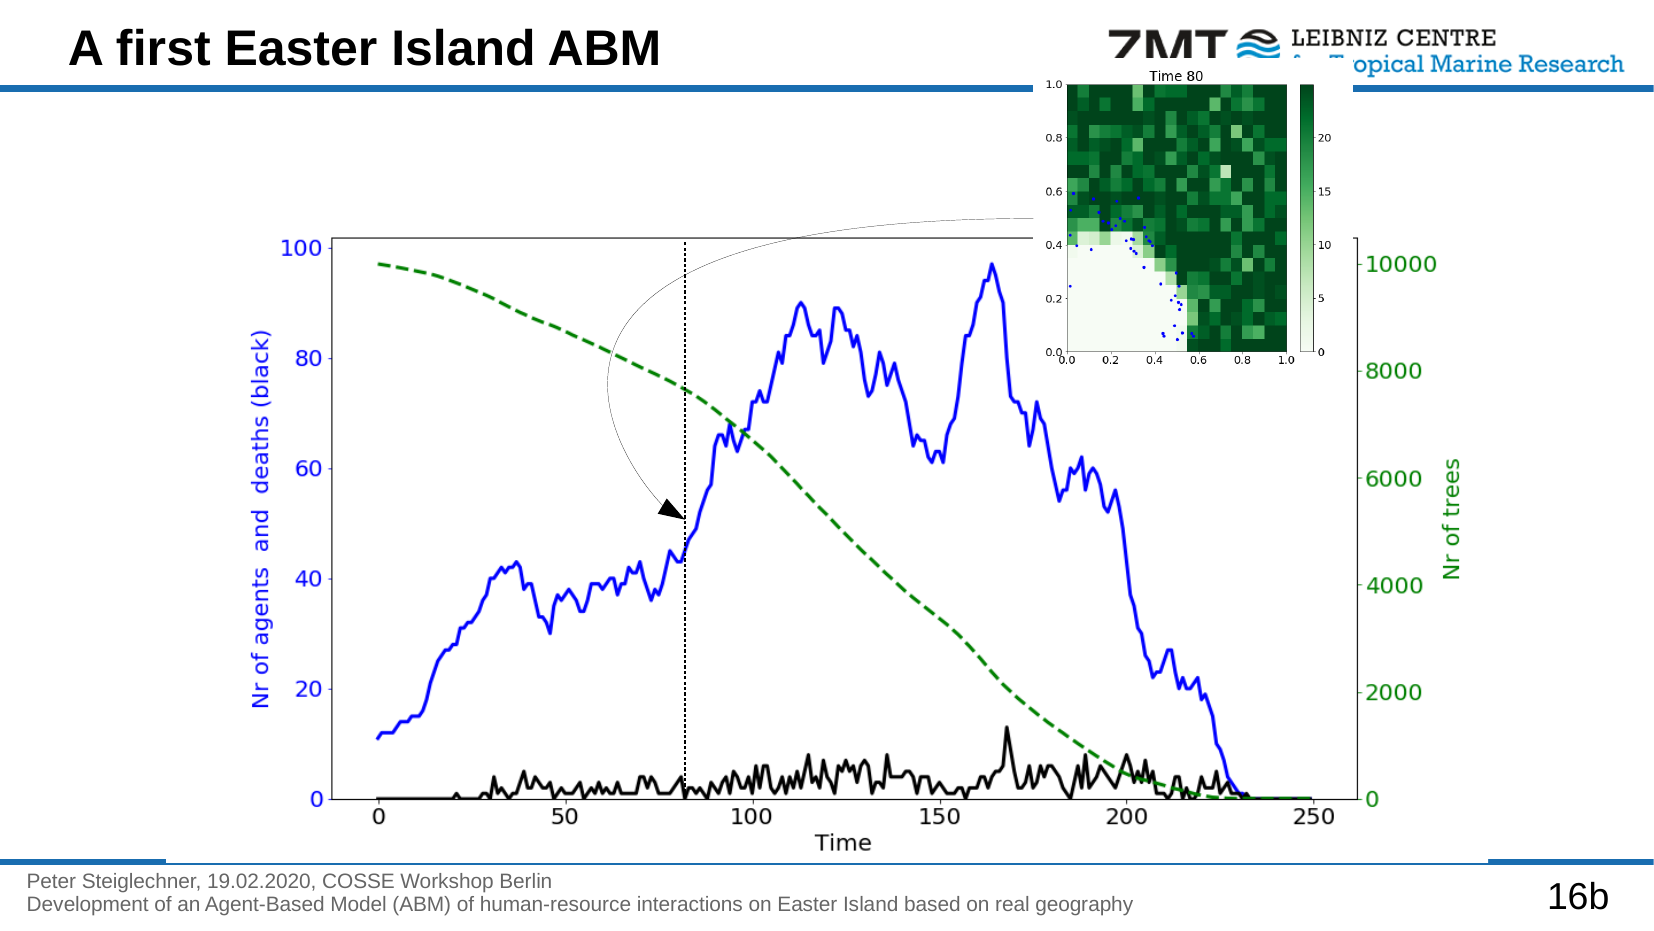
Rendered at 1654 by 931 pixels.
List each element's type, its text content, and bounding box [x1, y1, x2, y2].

text_box 16b [1482, 868, 1625, 925]
text_box A first Easter Island ABM [53, 12, 1111, 139]
picture [166, 1, 1654, 863]
